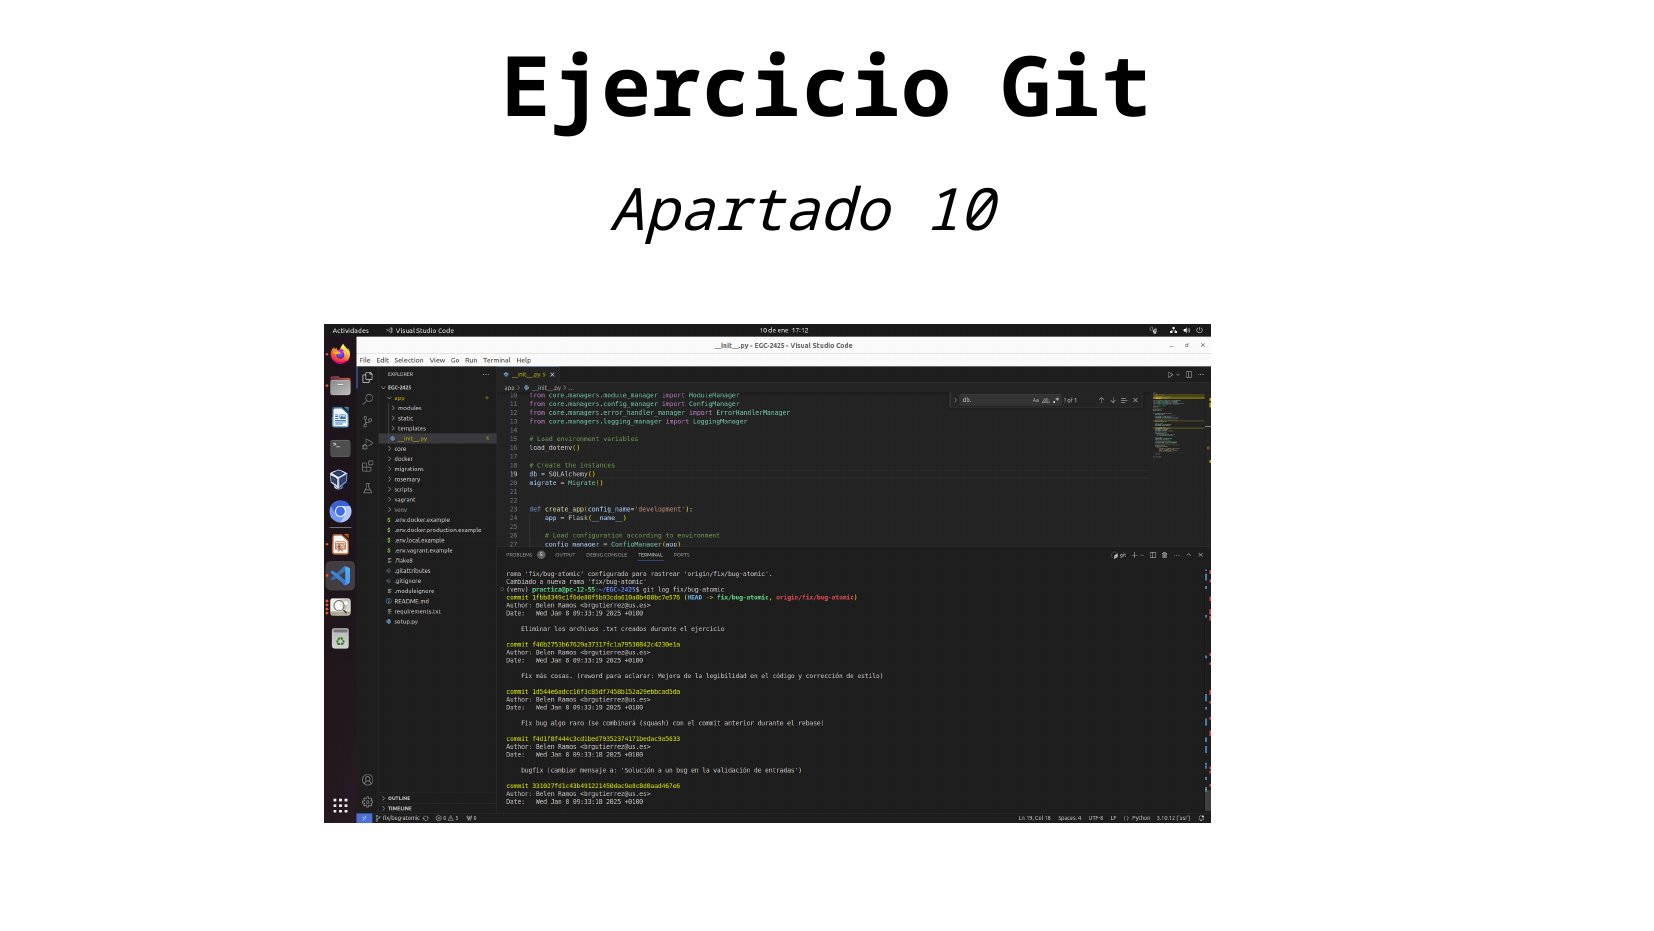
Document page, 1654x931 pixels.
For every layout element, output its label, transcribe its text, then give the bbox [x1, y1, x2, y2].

picture [324, 324, 1211, 823]
subtitle [82, 217, 1571, 758]
title Ejercicio Git Apartado 10 [82, 57, 1571, 217]
